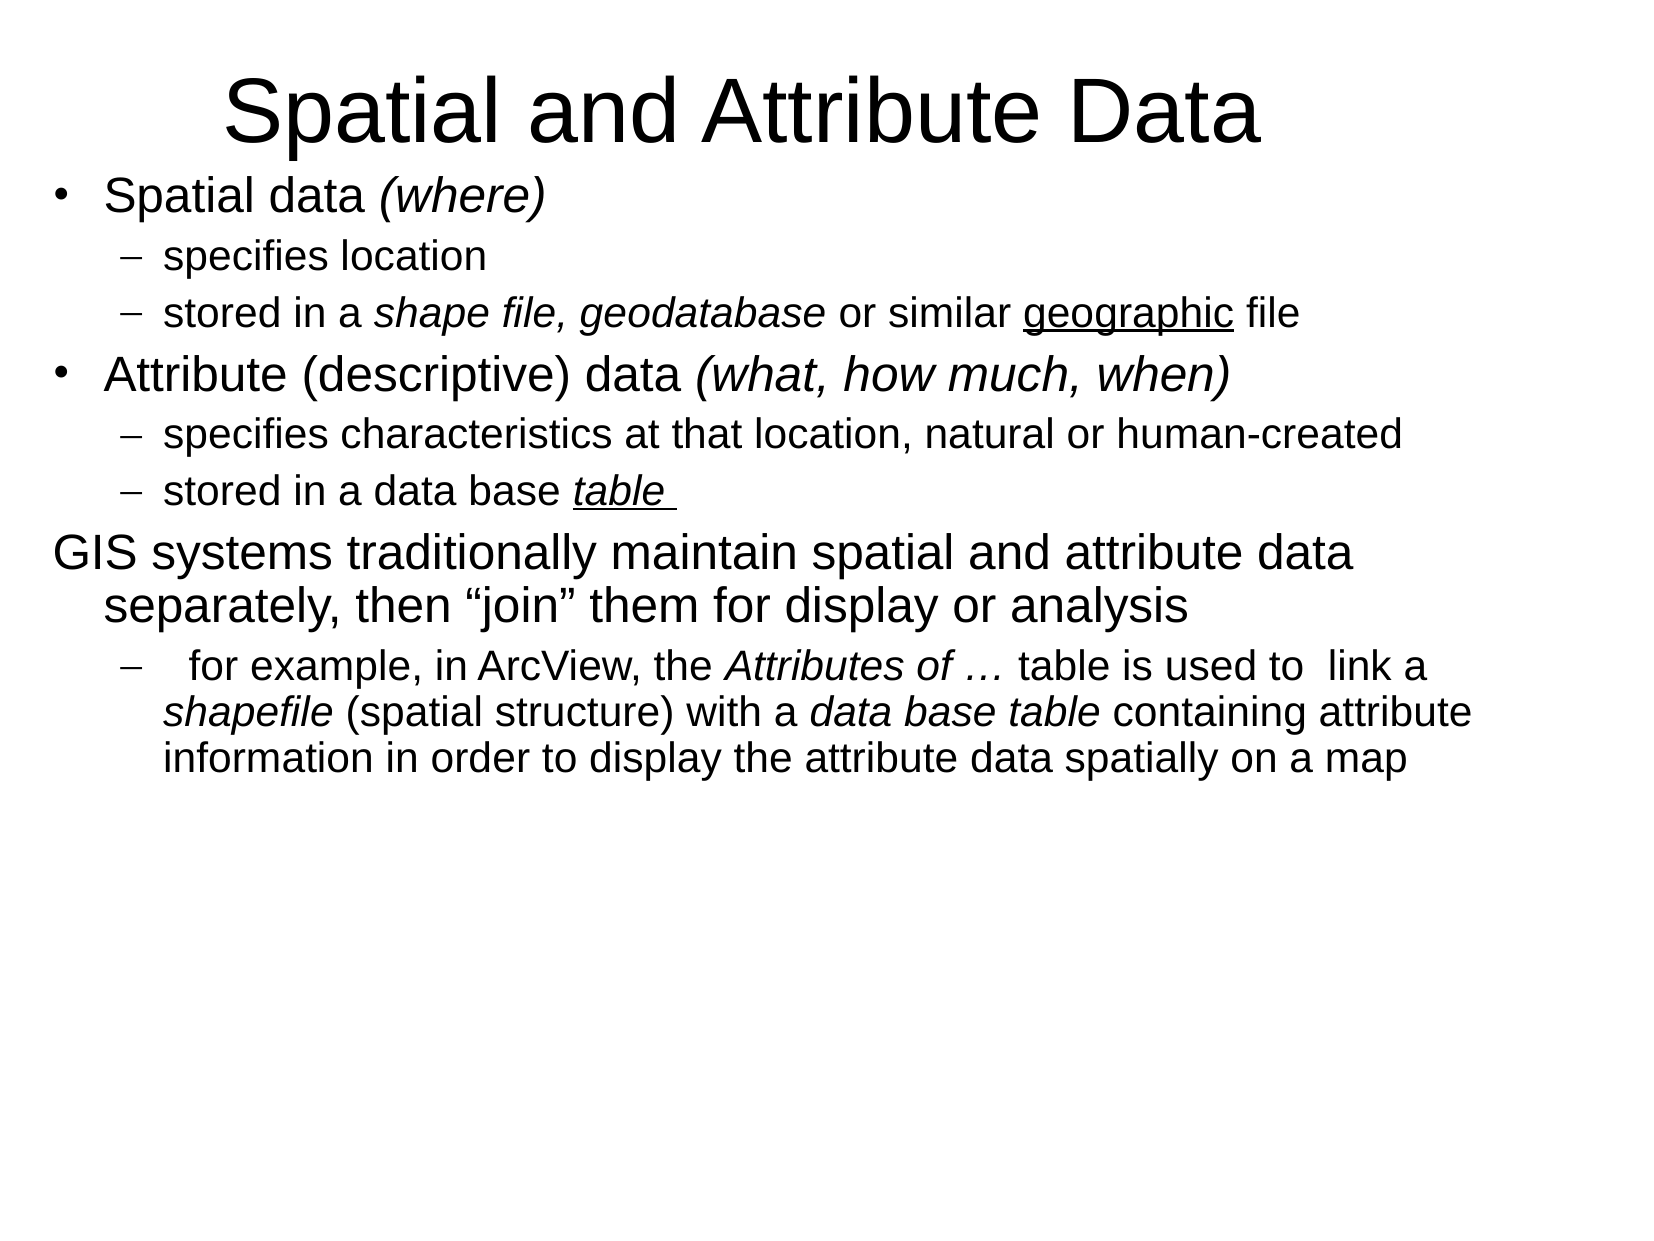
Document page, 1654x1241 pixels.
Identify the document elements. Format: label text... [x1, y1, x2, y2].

list Spatial data (where) specifies location stored in a shape file, geodatabase or similar geographic file Attribute (descriptive) data (what, how much, when) specifies characteristics at that location, natural or human-created stored in a data base table GIS systems traditionally maintain spatial and attribute data separately, then “join” them for display or analysis for example, in ArcView, the Attributes of … table is used to link a shapefile (spatial structure) with a data base table containing attribute information in order to display the attribute data spatially on a map [37, 162, 1500, 838]
title Spatial and Attribute Data [99, 12, 1375, 162]
